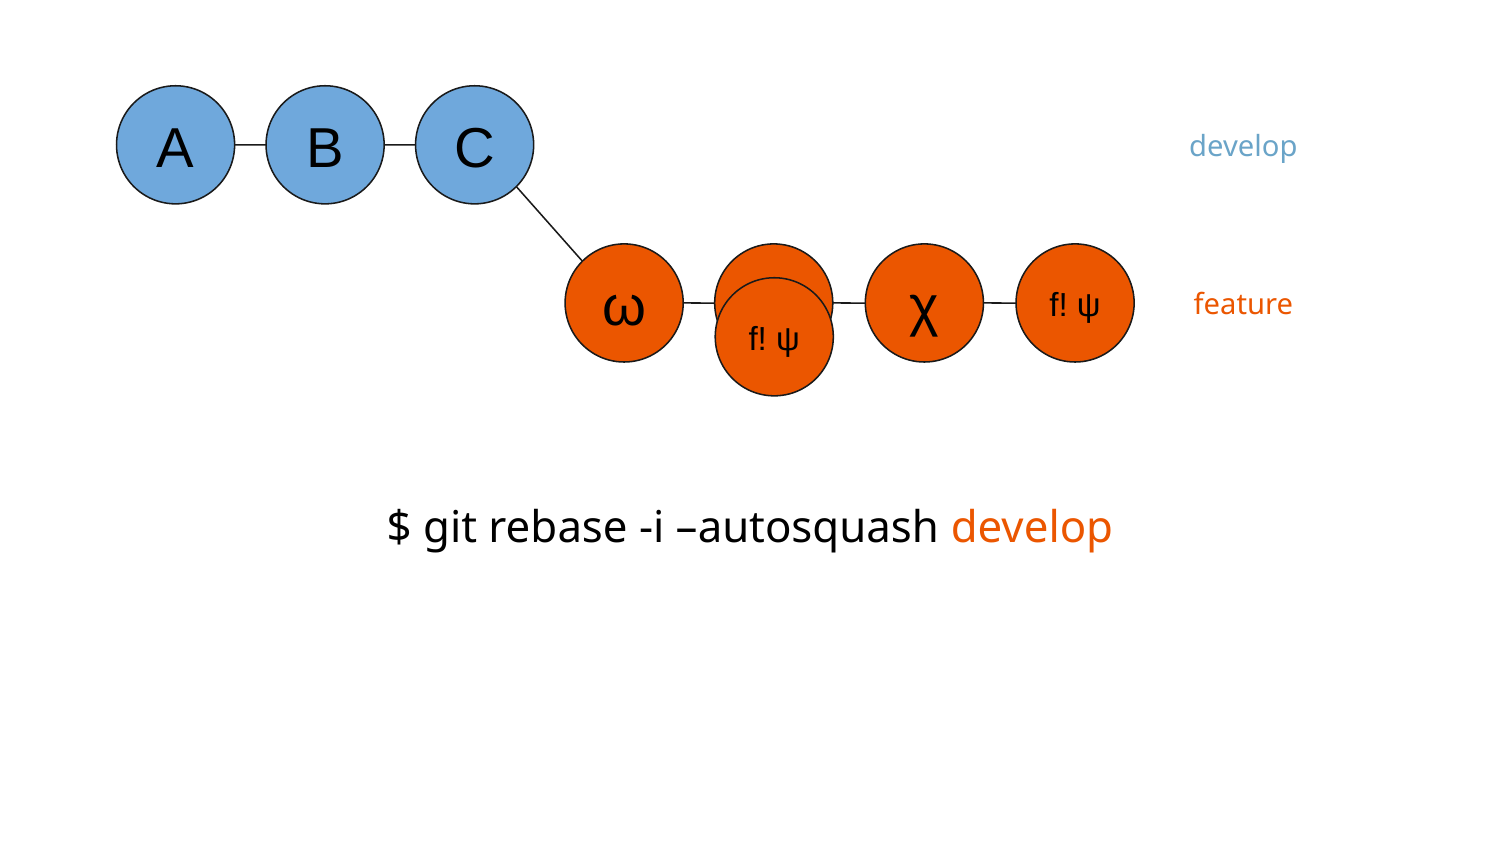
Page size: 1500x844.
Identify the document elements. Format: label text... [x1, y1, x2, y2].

text_box B [266, 85, 385, 204]
text_box develop [1134, 111, 1353, 177]
text_box C [415, 85, 534, 204]
text_box ψ [714, 243, 833, 320]
text_box χ [865, 243, 984, 363]
text_box feature [1134, 270, 1353, 336]
text_box A [116, 85, 235, 204]
text_box ω [565, 243, 684, 363]
text_box $ git rebase -i –autosquash develop [285, 483, 1215, 567]
text_box f! ψ [1016, 243, 1135, 363]
text_box f! ψ [715, 277, 834, 396]
